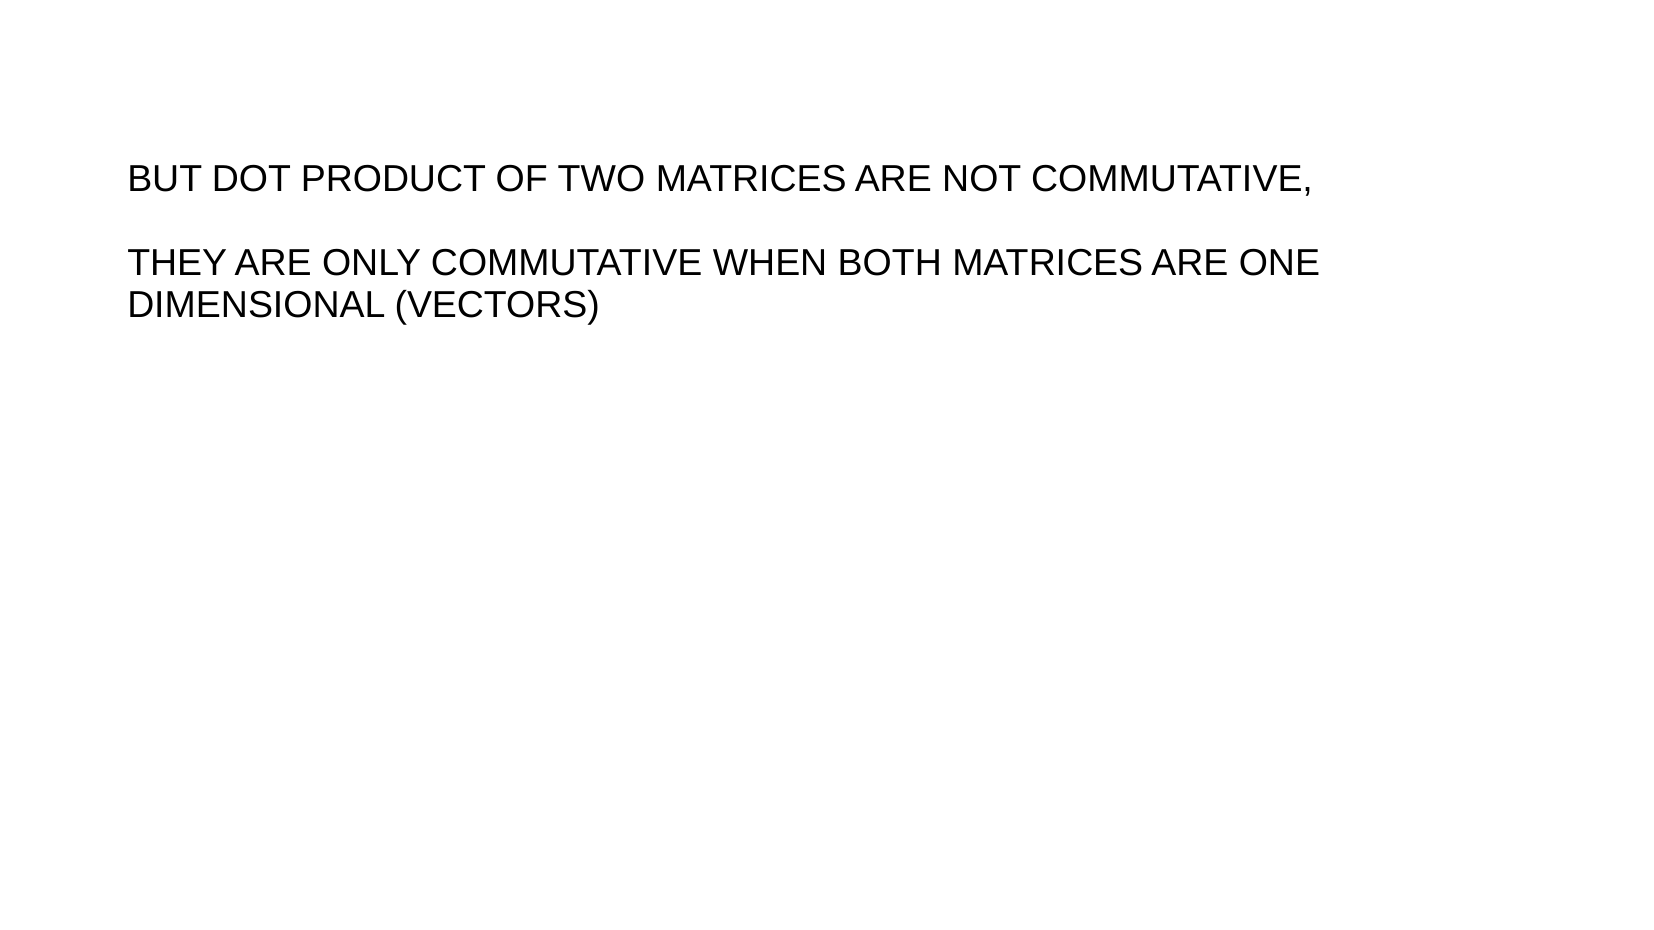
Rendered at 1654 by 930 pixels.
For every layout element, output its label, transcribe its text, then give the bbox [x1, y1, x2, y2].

text_box BUT DOT PRODUCT OF TWO MATRICES ARE NOT COMMUTATIVE, THEY ARE ONLY COMMUTATIVE WHEN BOTH MATRICES ARE ONE DIMENSIONAL (VECTORS) [112, 149, 1537, 863]
